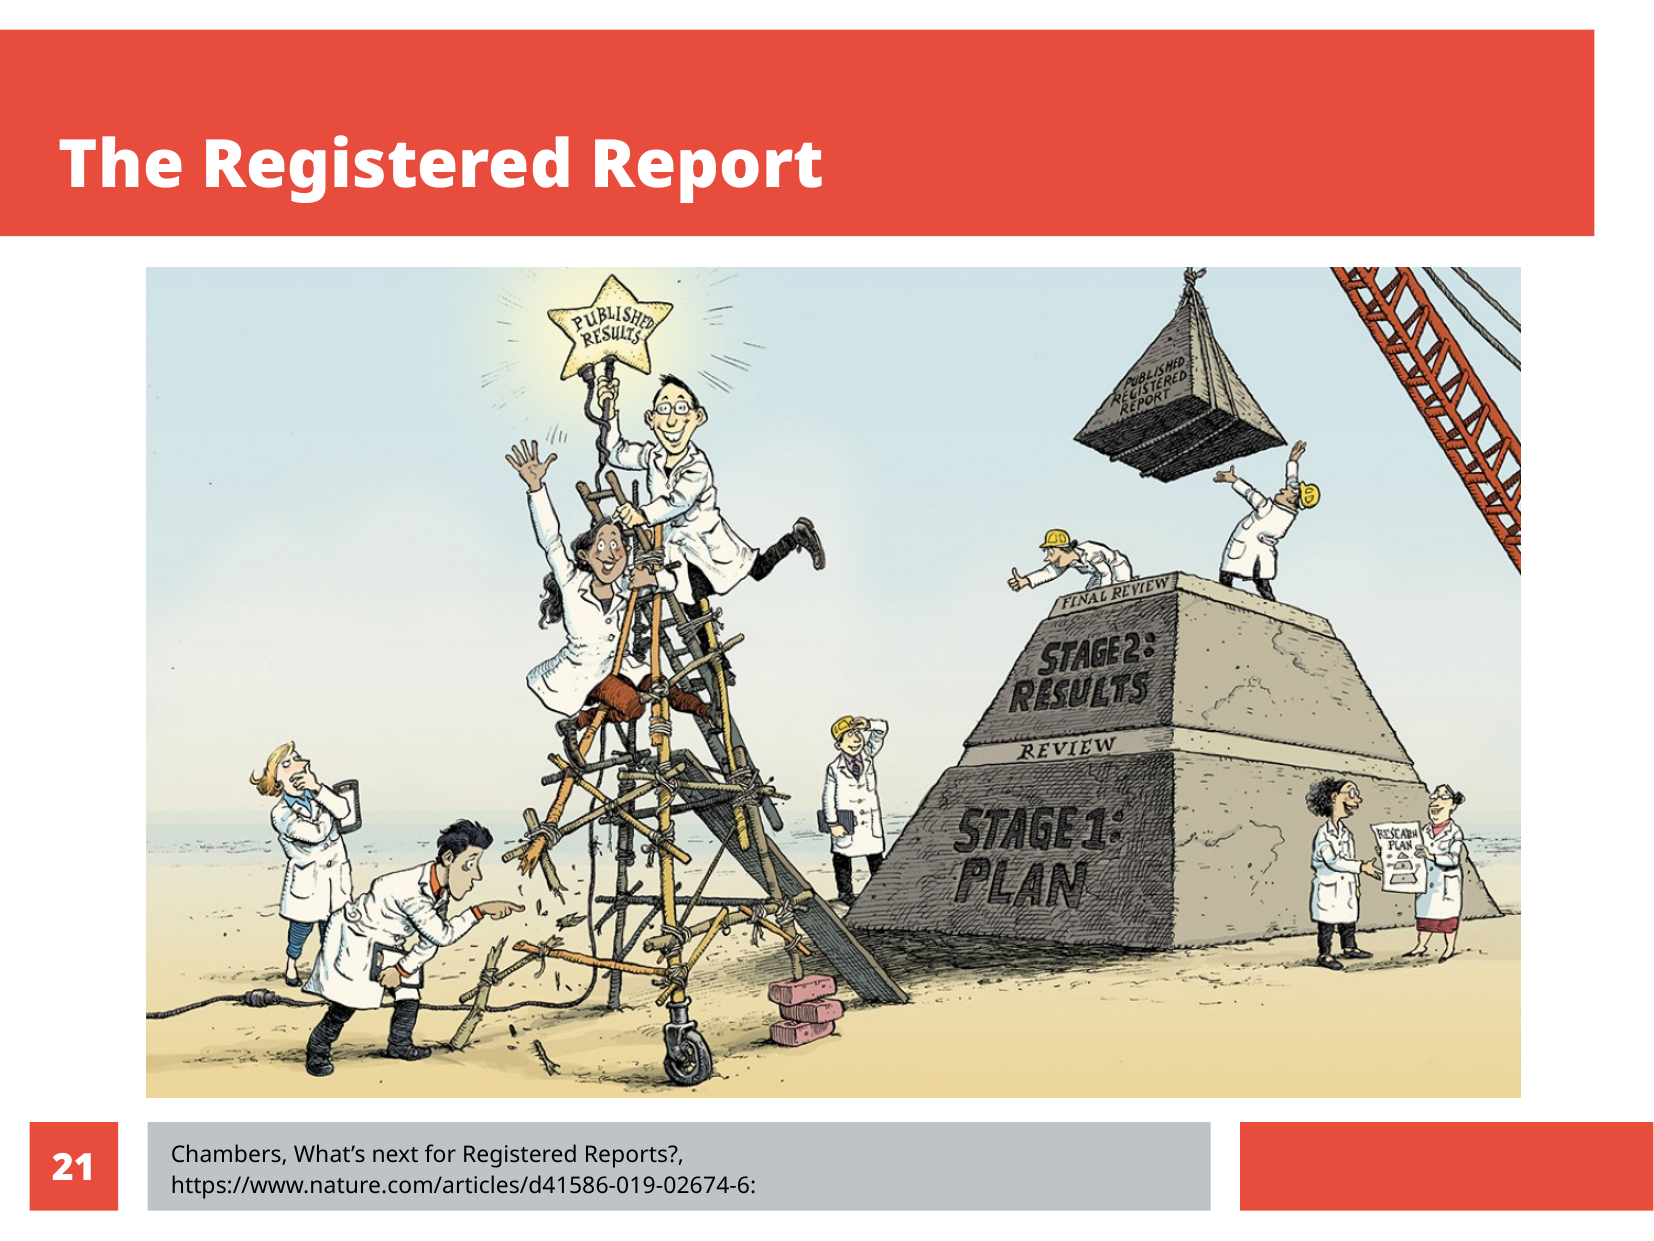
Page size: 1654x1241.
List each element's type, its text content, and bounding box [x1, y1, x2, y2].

text_box Chambers, What’s next for Registered Reports?, https://www.nature.com/articles/d41586-019-02674-6: [156, 1130, 815, 1200]
title The Registered Report [59, 59, 1595, 207]
picture [146, 267, 1521, 1098]
